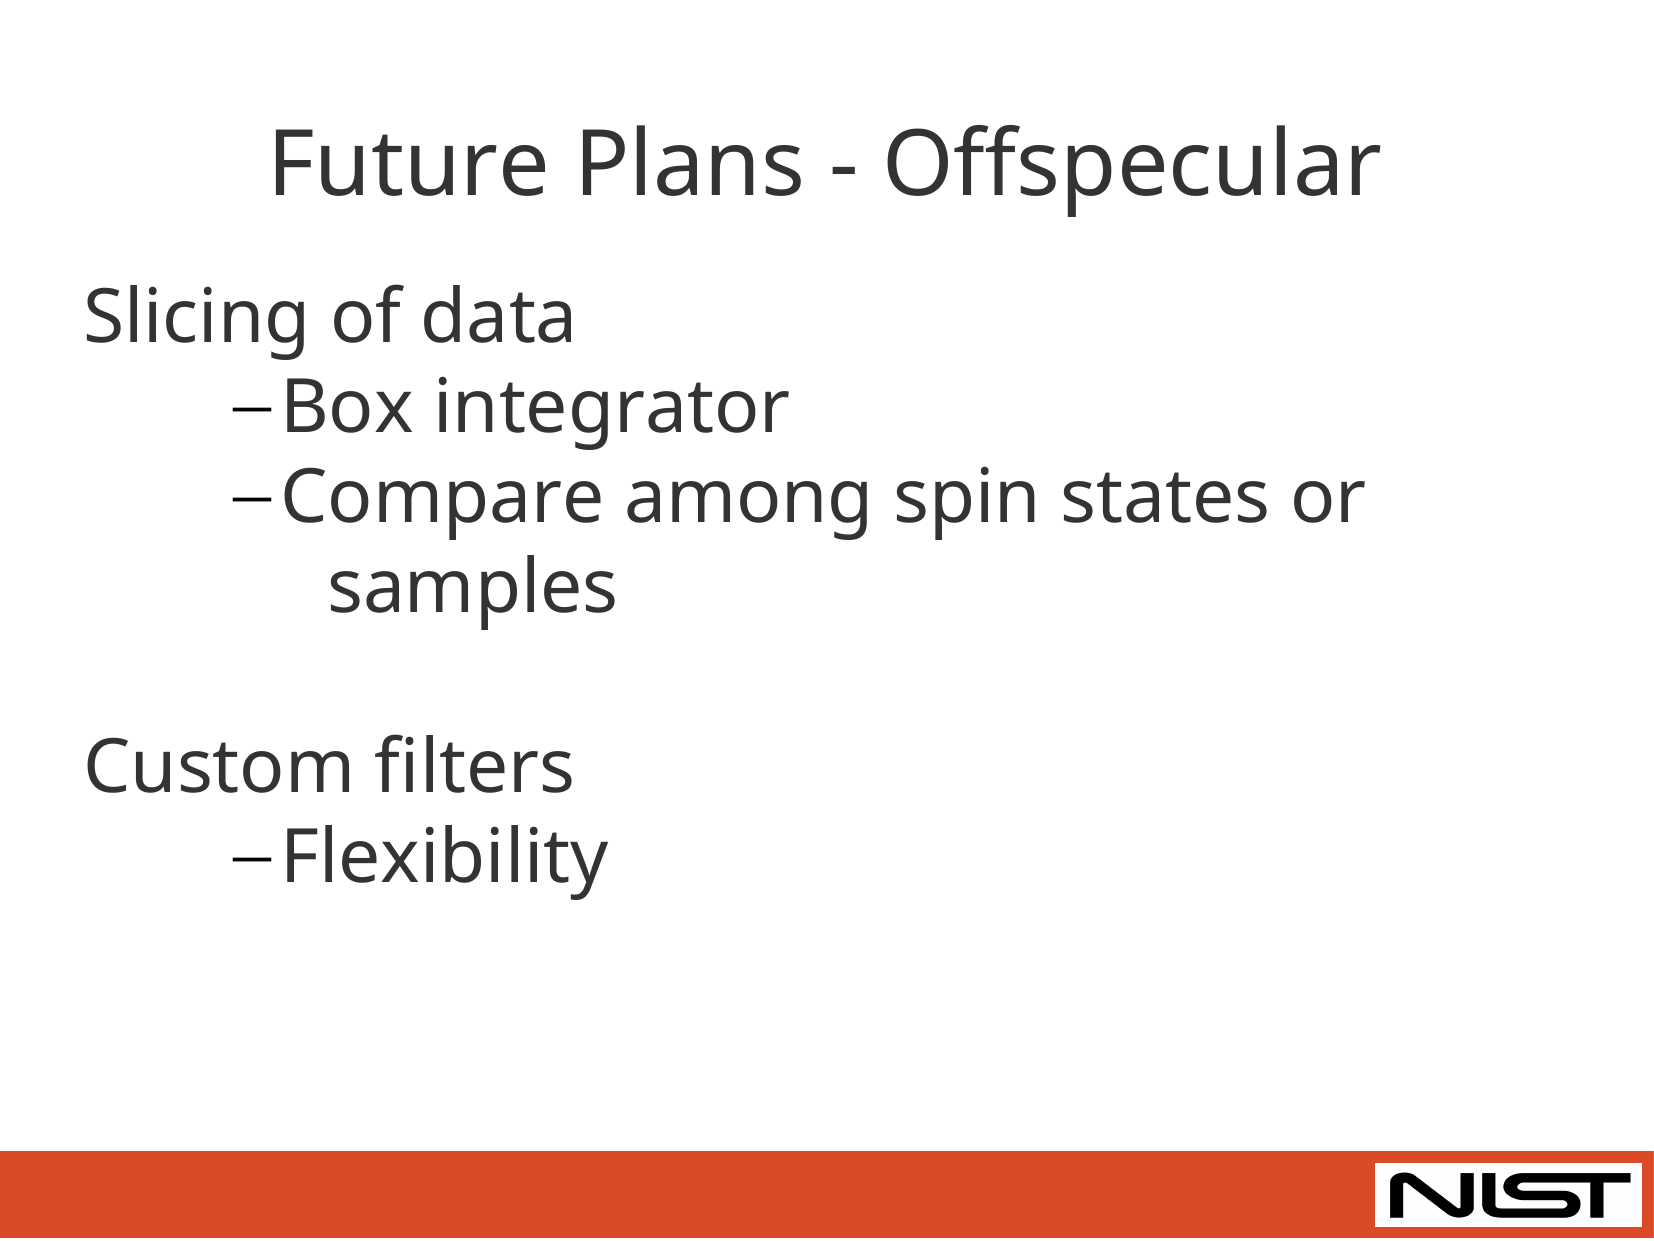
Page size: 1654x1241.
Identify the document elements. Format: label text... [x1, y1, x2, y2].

picture [0, 1151, 1654, 1238]
title Future Plans - Offspecular [56, 68, 1596, 263]
list Slicing of data Box integrator Compare among spin states or samples Custom filters Flexibility [75, 259, 1654, 1078]
